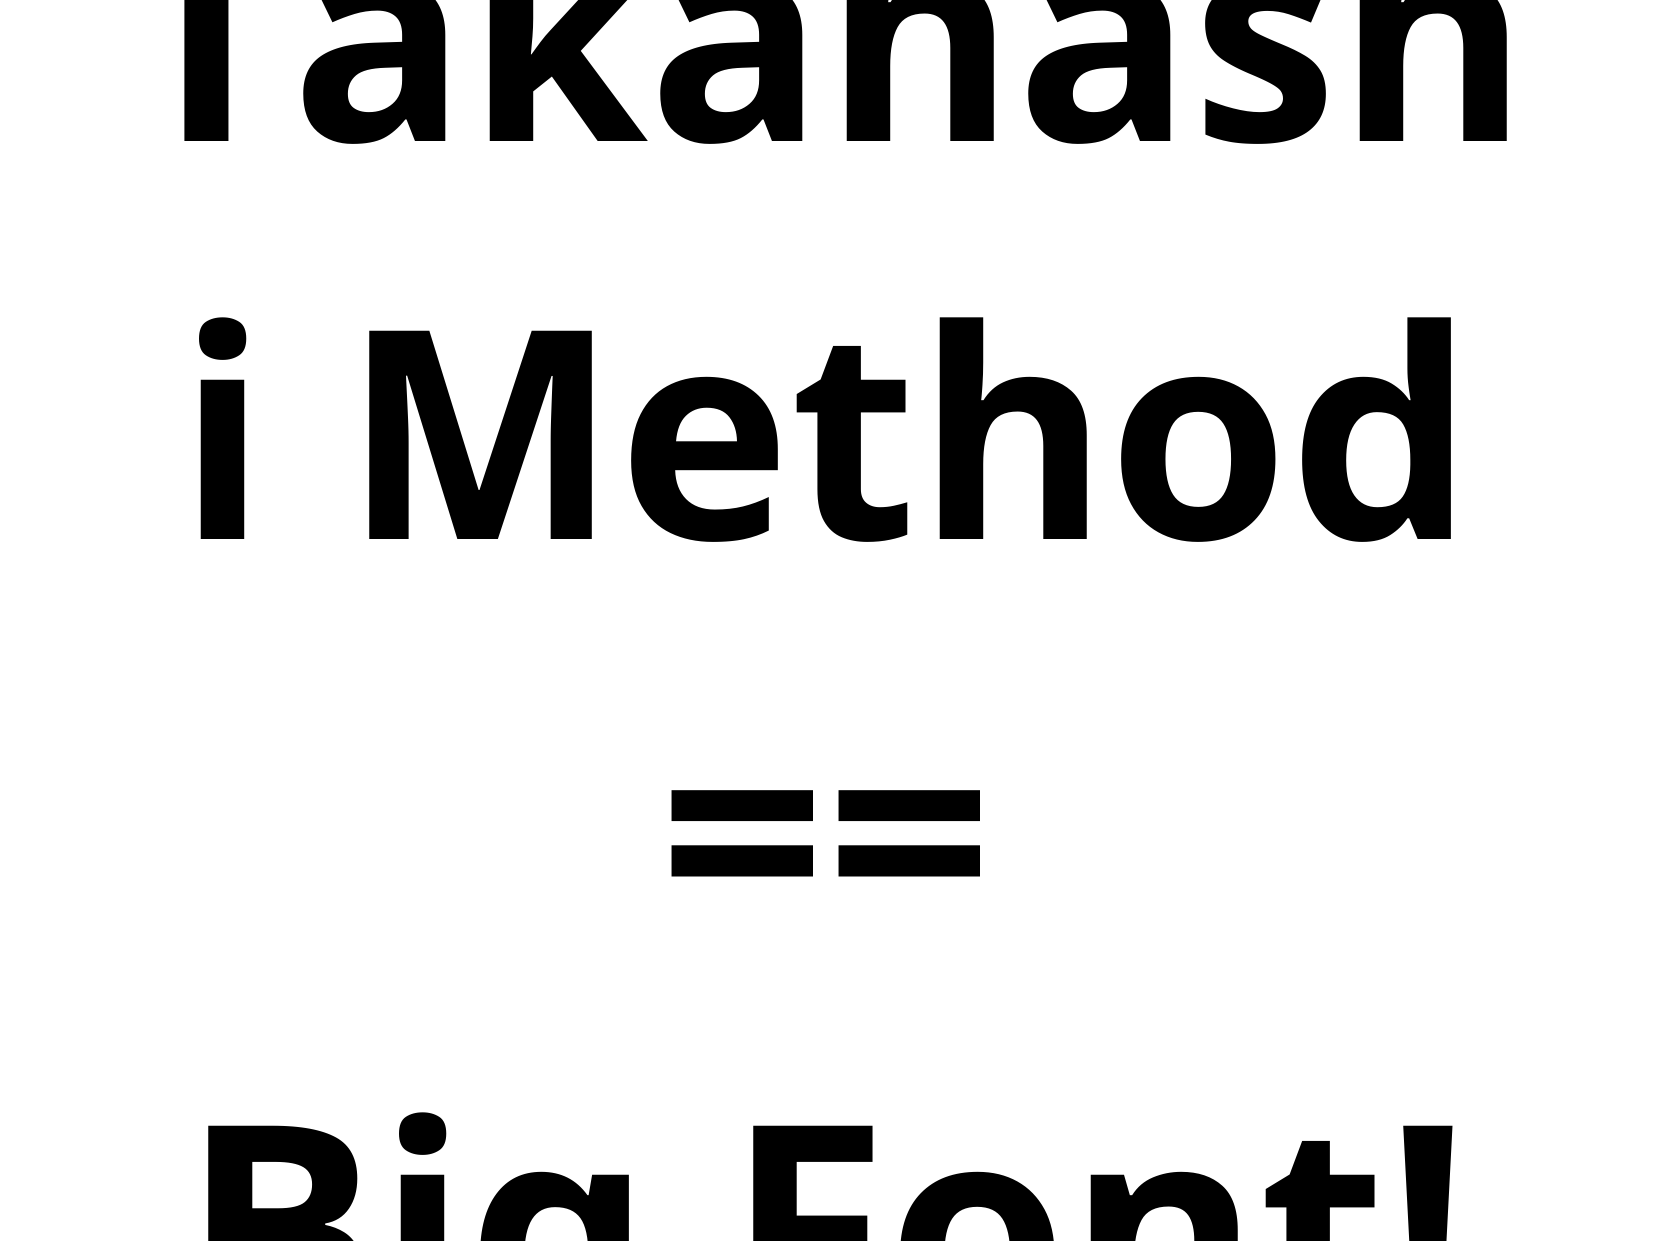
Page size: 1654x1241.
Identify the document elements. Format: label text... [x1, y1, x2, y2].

title Takahashi Method == Big Font! [82, 49, 1571, 1201]
